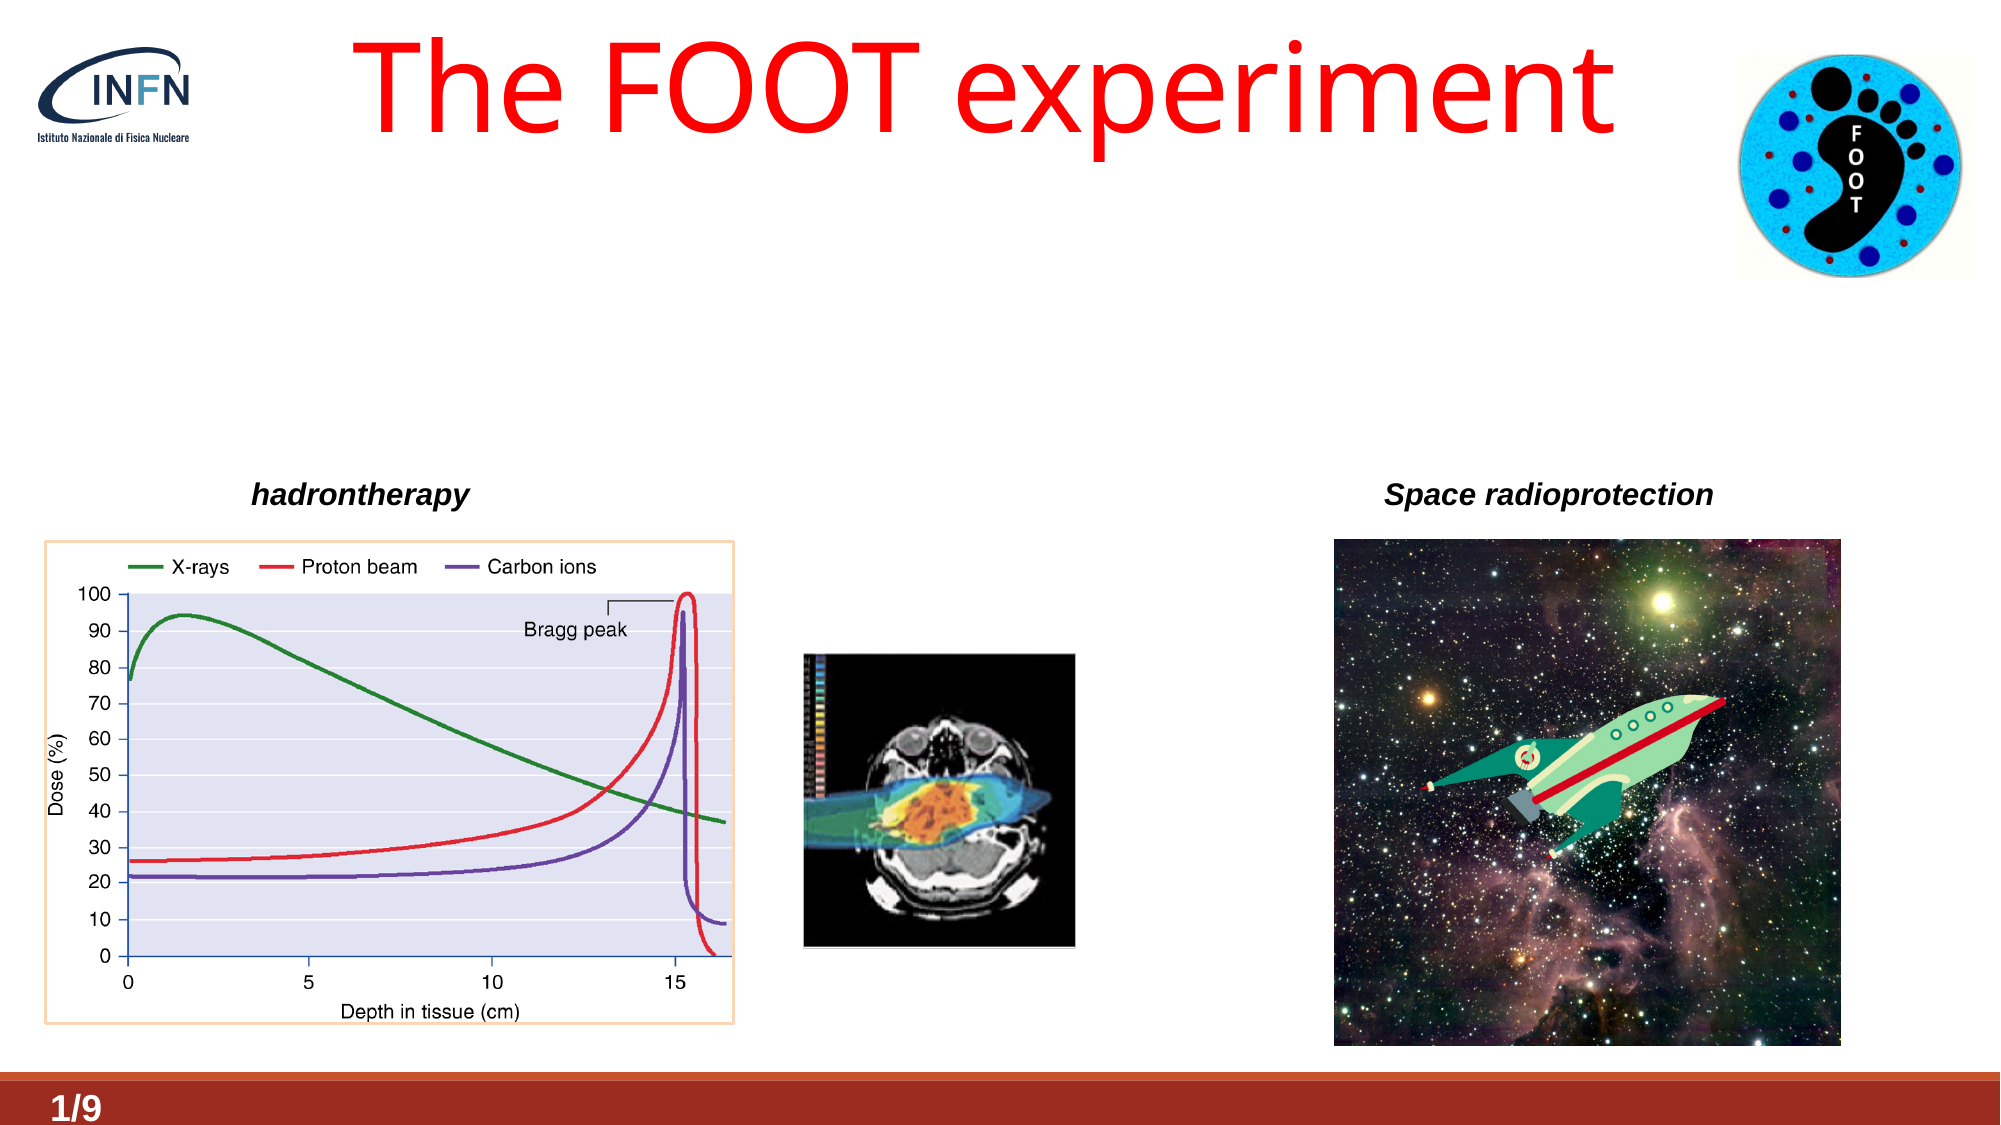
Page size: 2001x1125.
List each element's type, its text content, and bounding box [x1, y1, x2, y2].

picture [803, 653, 1077, 950]
text_box The FOOT experiment [295, 4, 1673, 308]
text_box hadrontherapy [236, 470, 485, 520]
picture [38, 47, 189, 142]
picture [47, 543, 733, 1022]
picture [1334, 539, 1841, 1046]
text_box [0, 1072, 2000, 1125]
text_box 1/9 [35, 1080, 319, 1125]
picture [1736, 47, 1971, 280]
text_box Space radioprotection [1369, 470, 1730, 520]
